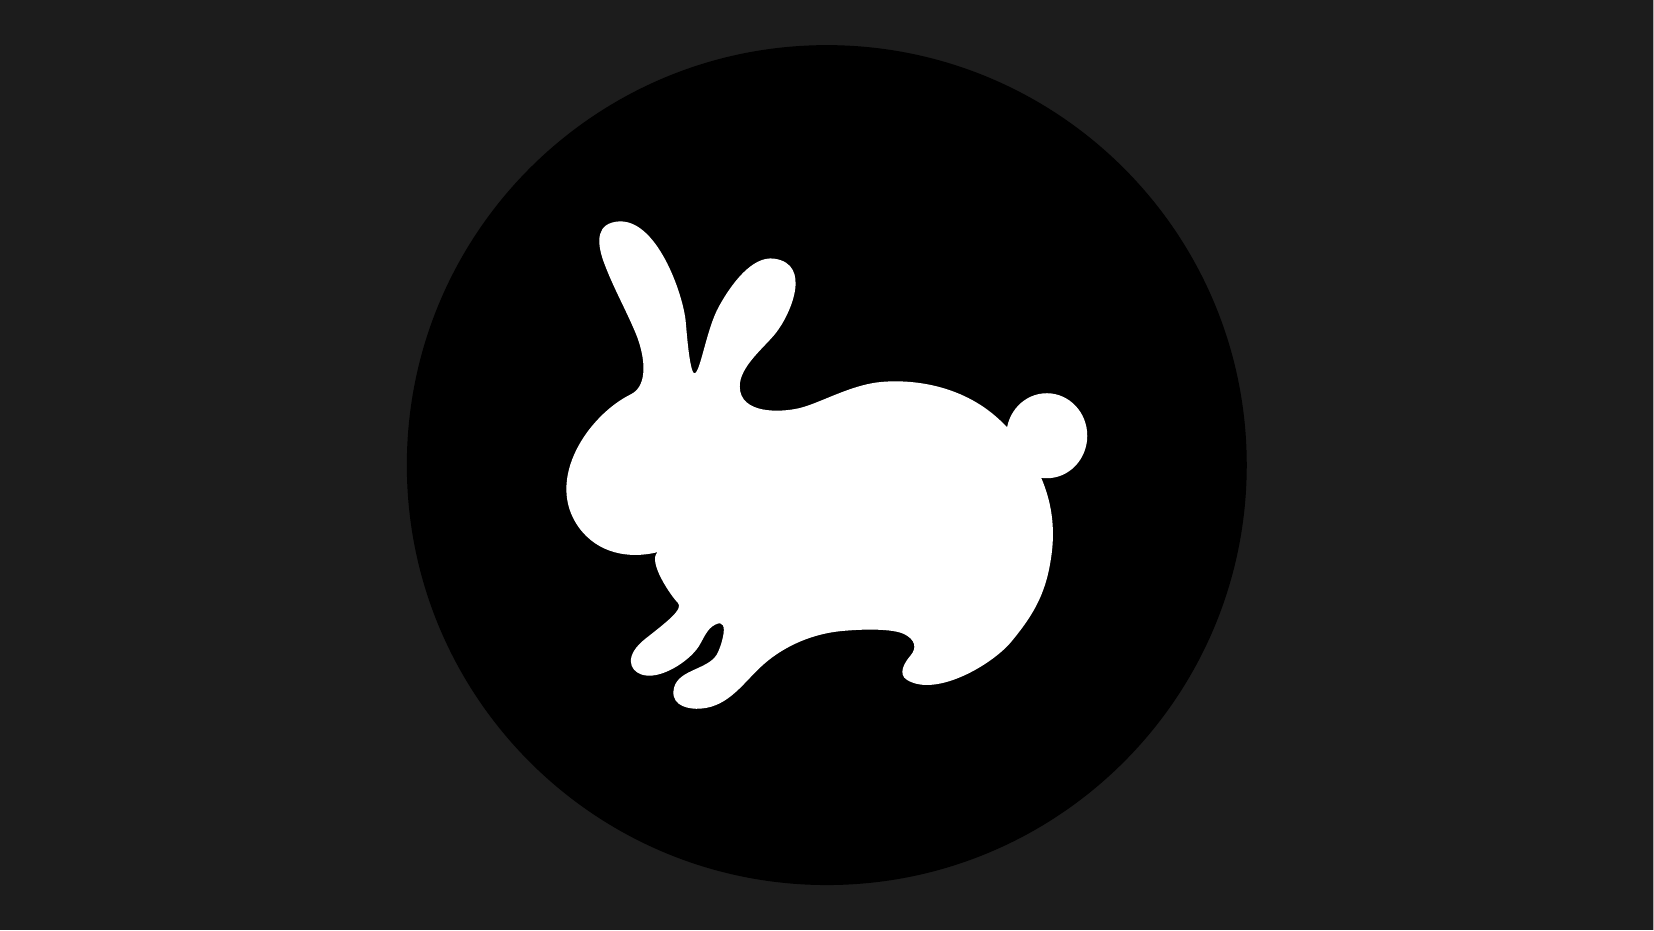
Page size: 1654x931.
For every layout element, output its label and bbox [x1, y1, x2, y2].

picture [406, 45, 1247, 886]
